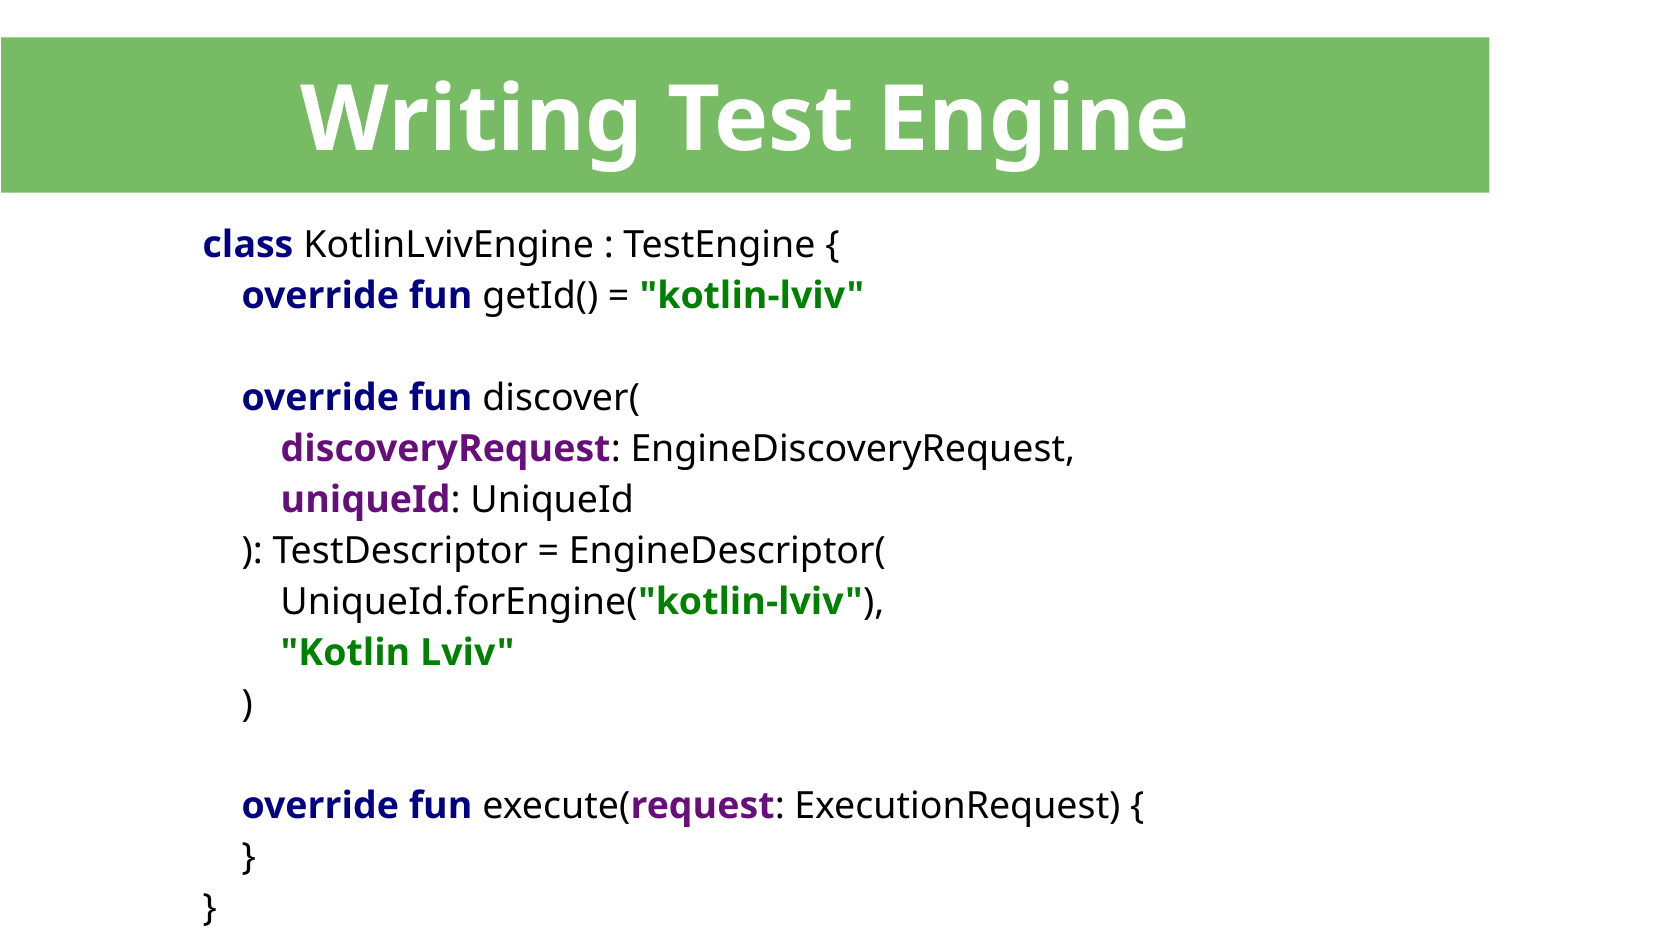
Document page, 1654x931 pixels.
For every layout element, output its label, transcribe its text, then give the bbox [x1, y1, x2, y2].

title Writing Test Engine [1, 37, 1490, 193]
text_box class KotlinLvivEngine : TestEngine { override fun getId() = "kotlin-lviv" override fun discover( discoveryRequest: EngineDiscoveryRequest, uniqueId: UniqueId ): TestDescriptor = EngineDescriptor( UniqueId.forEngine("kotlin-lviv"), "Kotlin Lviv" ) override fun execute(request: ExecutionRequest) { } } [187, 210, 1411, 901]
